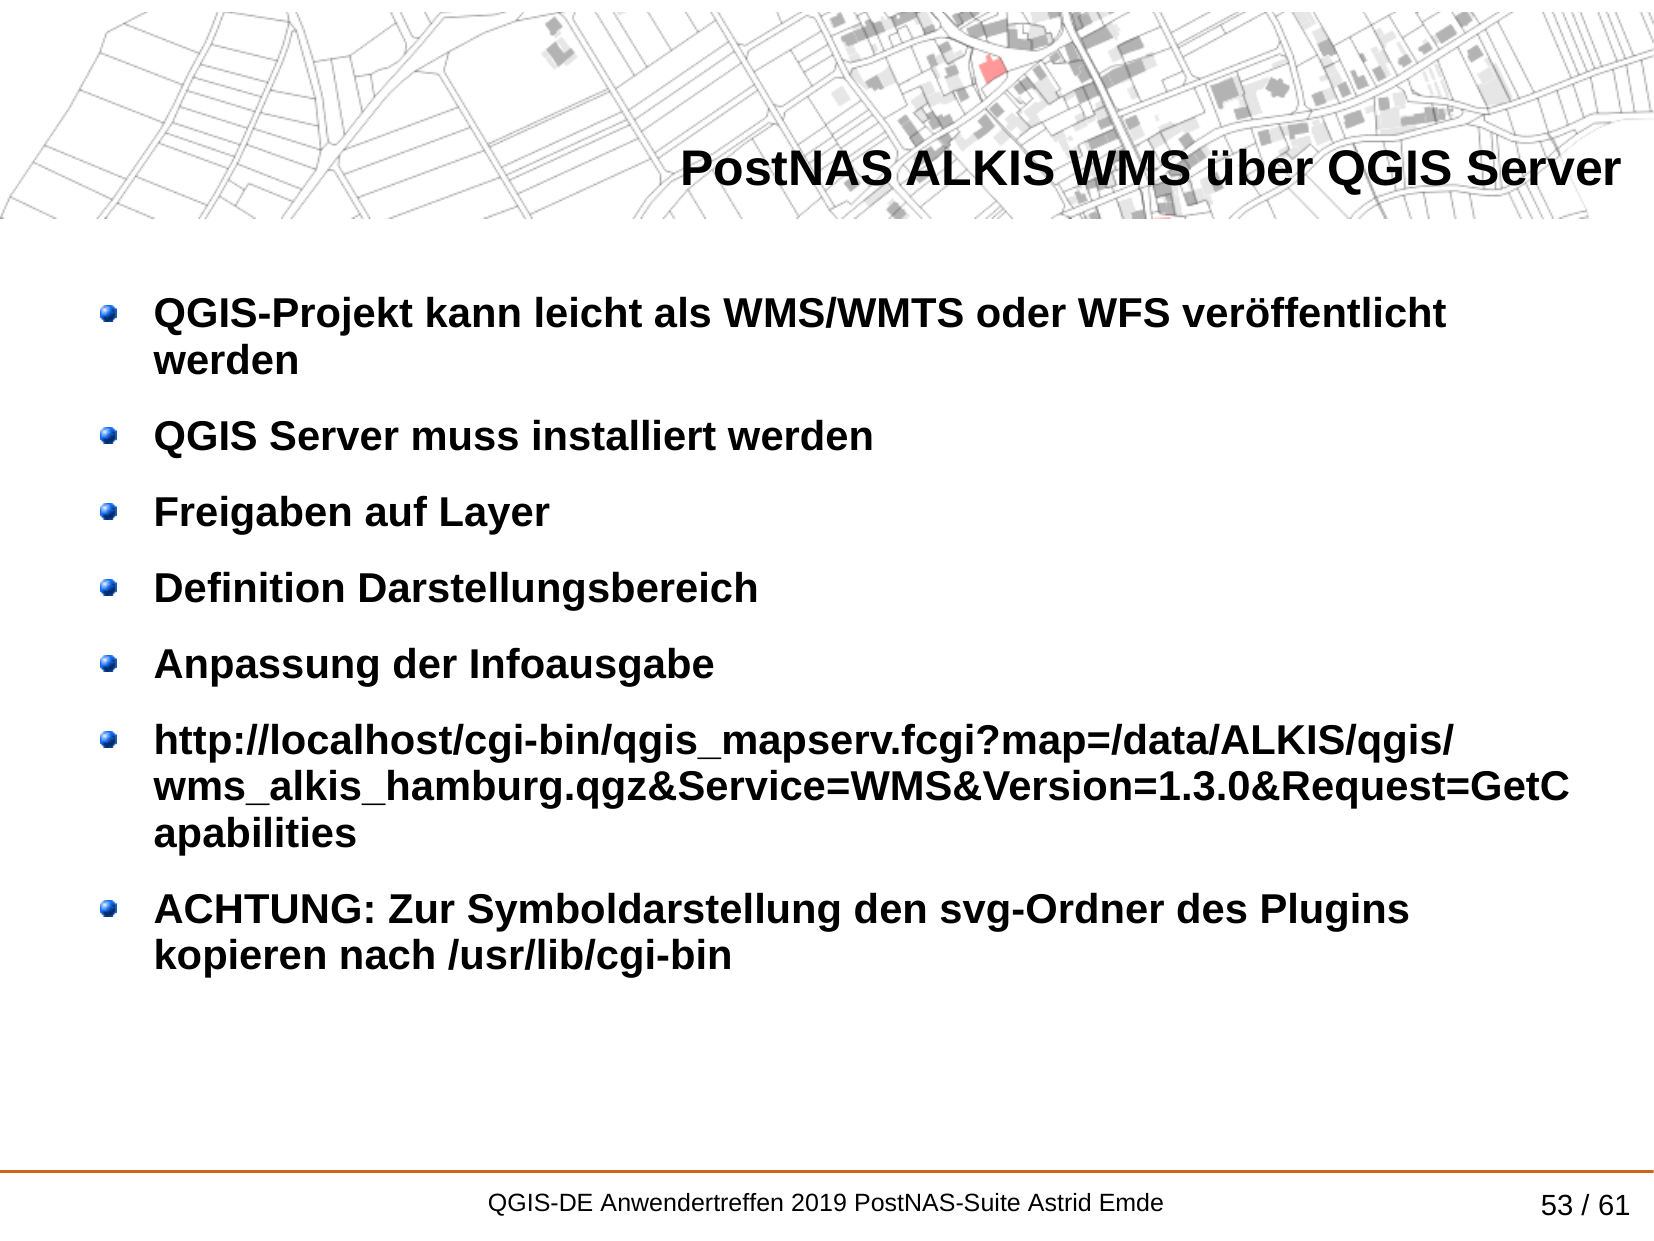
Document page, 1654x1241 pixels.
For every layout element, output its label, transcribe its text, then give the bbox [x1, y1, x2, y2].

title PostNAS ALKIS WMS über QGIS Server [249, 123, 1637, 213]
list QGIS-Projekt kann leicht als WMS/WMTS oder WFS veröffentlicht werden QGIS Server muss installiert werden Freigaben auf Layer Definition Darstellungsbereich Anpassung der Infoausgabe http://localhost/cgi-bin/qgis_mapserv.fcgi?map=/data/ALKIS/qgis/wms_alkis_hamburg.qgz&Service=WMS&Version=1.3.0&Request=GetCapabilities ACHTUNG: Zur Symboldarstellung den svg-Ordner des Plugins kopieren nach /usr/lib/cgi-bin [82, 290, 1571, 1109]
